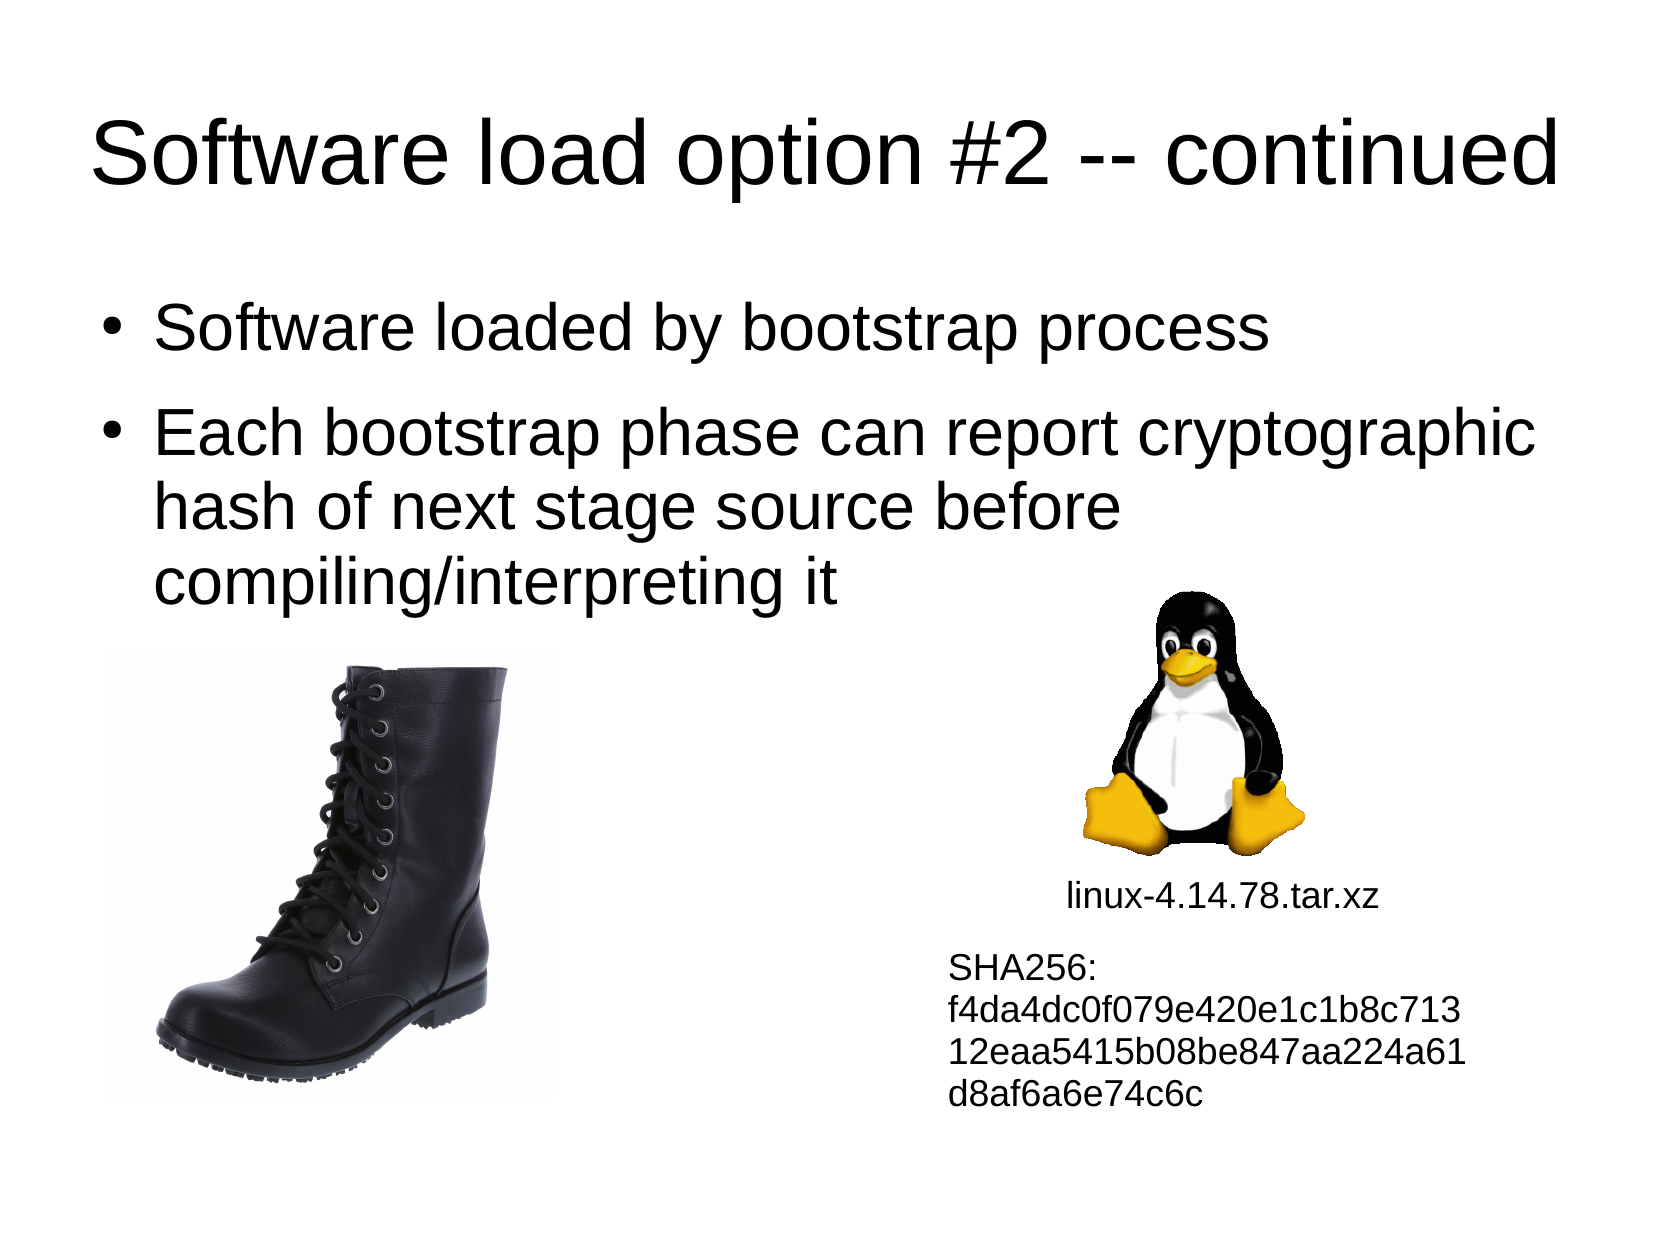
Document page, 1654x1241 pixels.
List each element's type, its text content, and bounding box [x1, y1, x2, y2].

picture [1075, 583, 1312, 863]
list Software loaded by bootstrap process Each bootstrap phase can report cryptographic hash of next stage source before compiling/interpreting it [82, 290, 1571, 1010]
title Software load option #2 -- continued [82, 49, 1571, 257]
picture [106, 649, 556, 1099]
text_box SHA256: f4da4dc0f079e420e1c1b8c713 12eaa5415b08be847aa224a61 d8af6a6e74c6c [933, 939, 1536, 1123]
text_box linux-4.14.78.tar.xz [1051, 867, 1418, 925]
